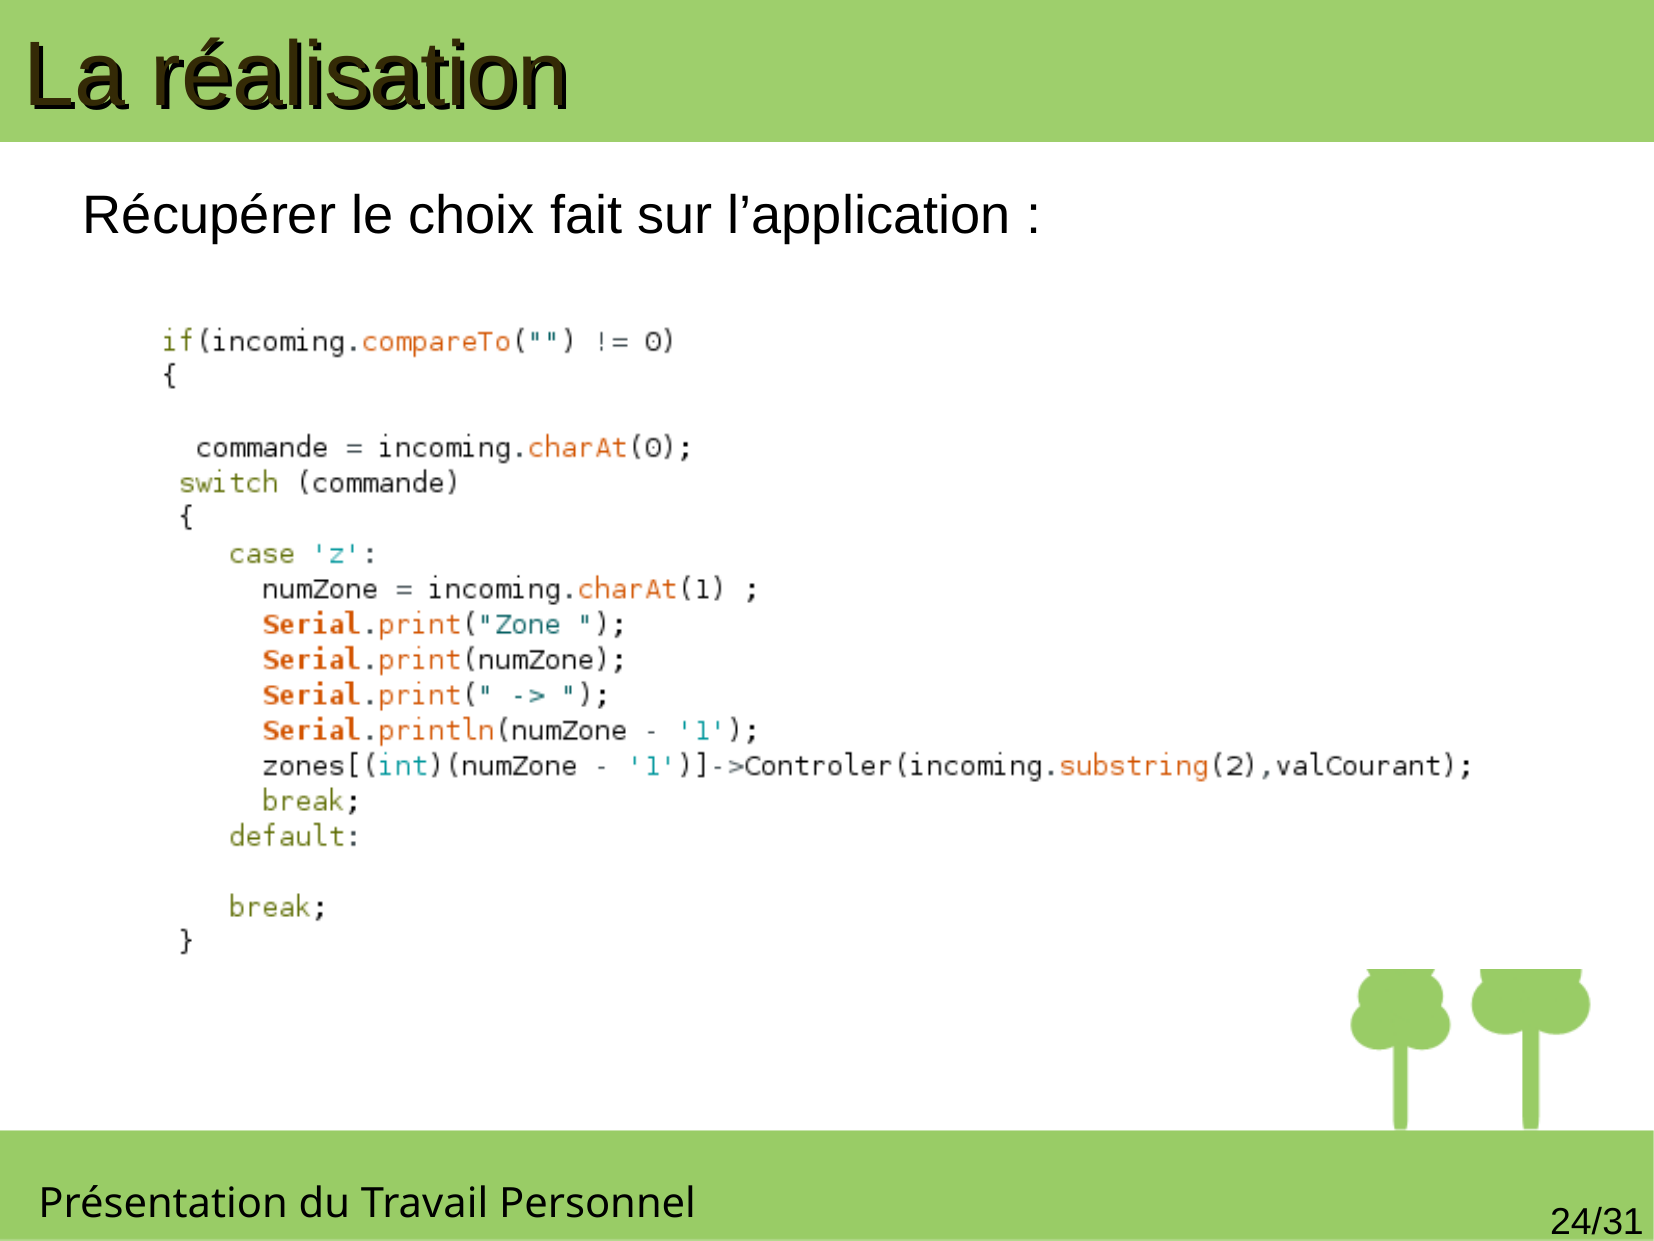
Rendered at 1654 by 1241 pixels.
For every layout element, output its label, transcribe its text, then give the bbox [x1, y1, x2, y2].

list Récupérer le choix fait sur l’application : [11, 94, 1501, 814]
text_box [0, 0, 1654, 142]
text_box <numéro>/31 [1535, 1192, 1654, 1241]
picture [0, 142, 1654, 1241]
text_box Présentation du Travail Personnel [23, 1165, 1441, 1229]
title La réalisation [23, 5, 1654, 142]
